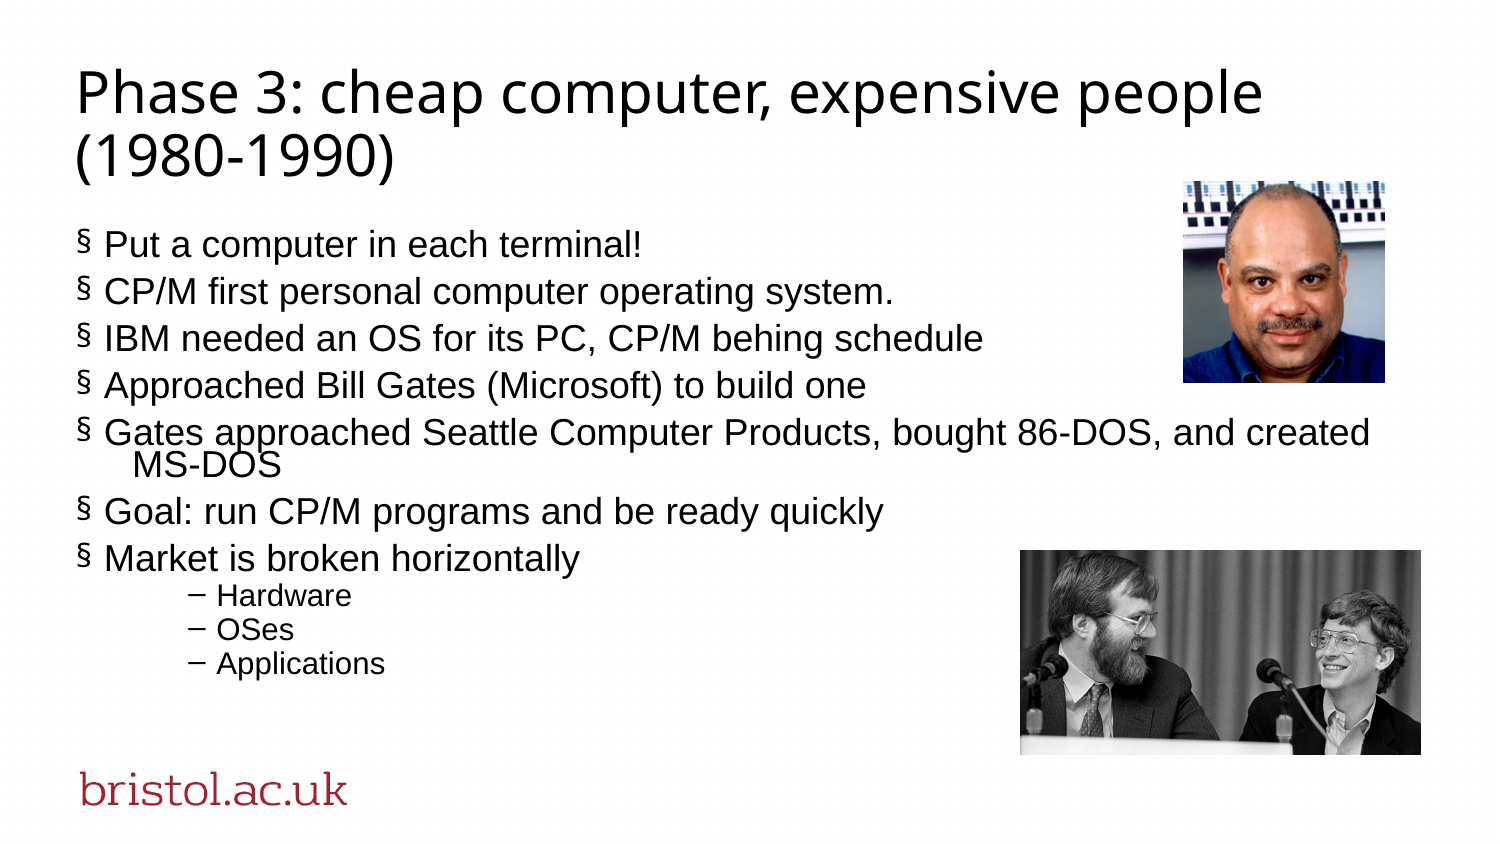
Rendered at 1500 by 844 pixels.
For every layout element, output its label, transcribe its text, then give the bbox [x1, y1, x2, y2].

picture [1183, 181, 1385, 383]
list Put a computer in each terminal! CP/M first personal computer operating system. IBM needed an OS for its PC, CP/M behing schedule Approached Bill Gates (Microsoft) to build one Gates approached Seattle Computer Products, bought 86-DOS, and created MS-DOS Goal: run CP/M programs and be ready quickly Market is broken horizontally Hardware OSes Applications [60, 224, 1440, 699]
title Phase 3: cheap computer, expensive people (1980-1990) [60, 44, 1440, 209]
picture [1020, 550, 1421, 755]
